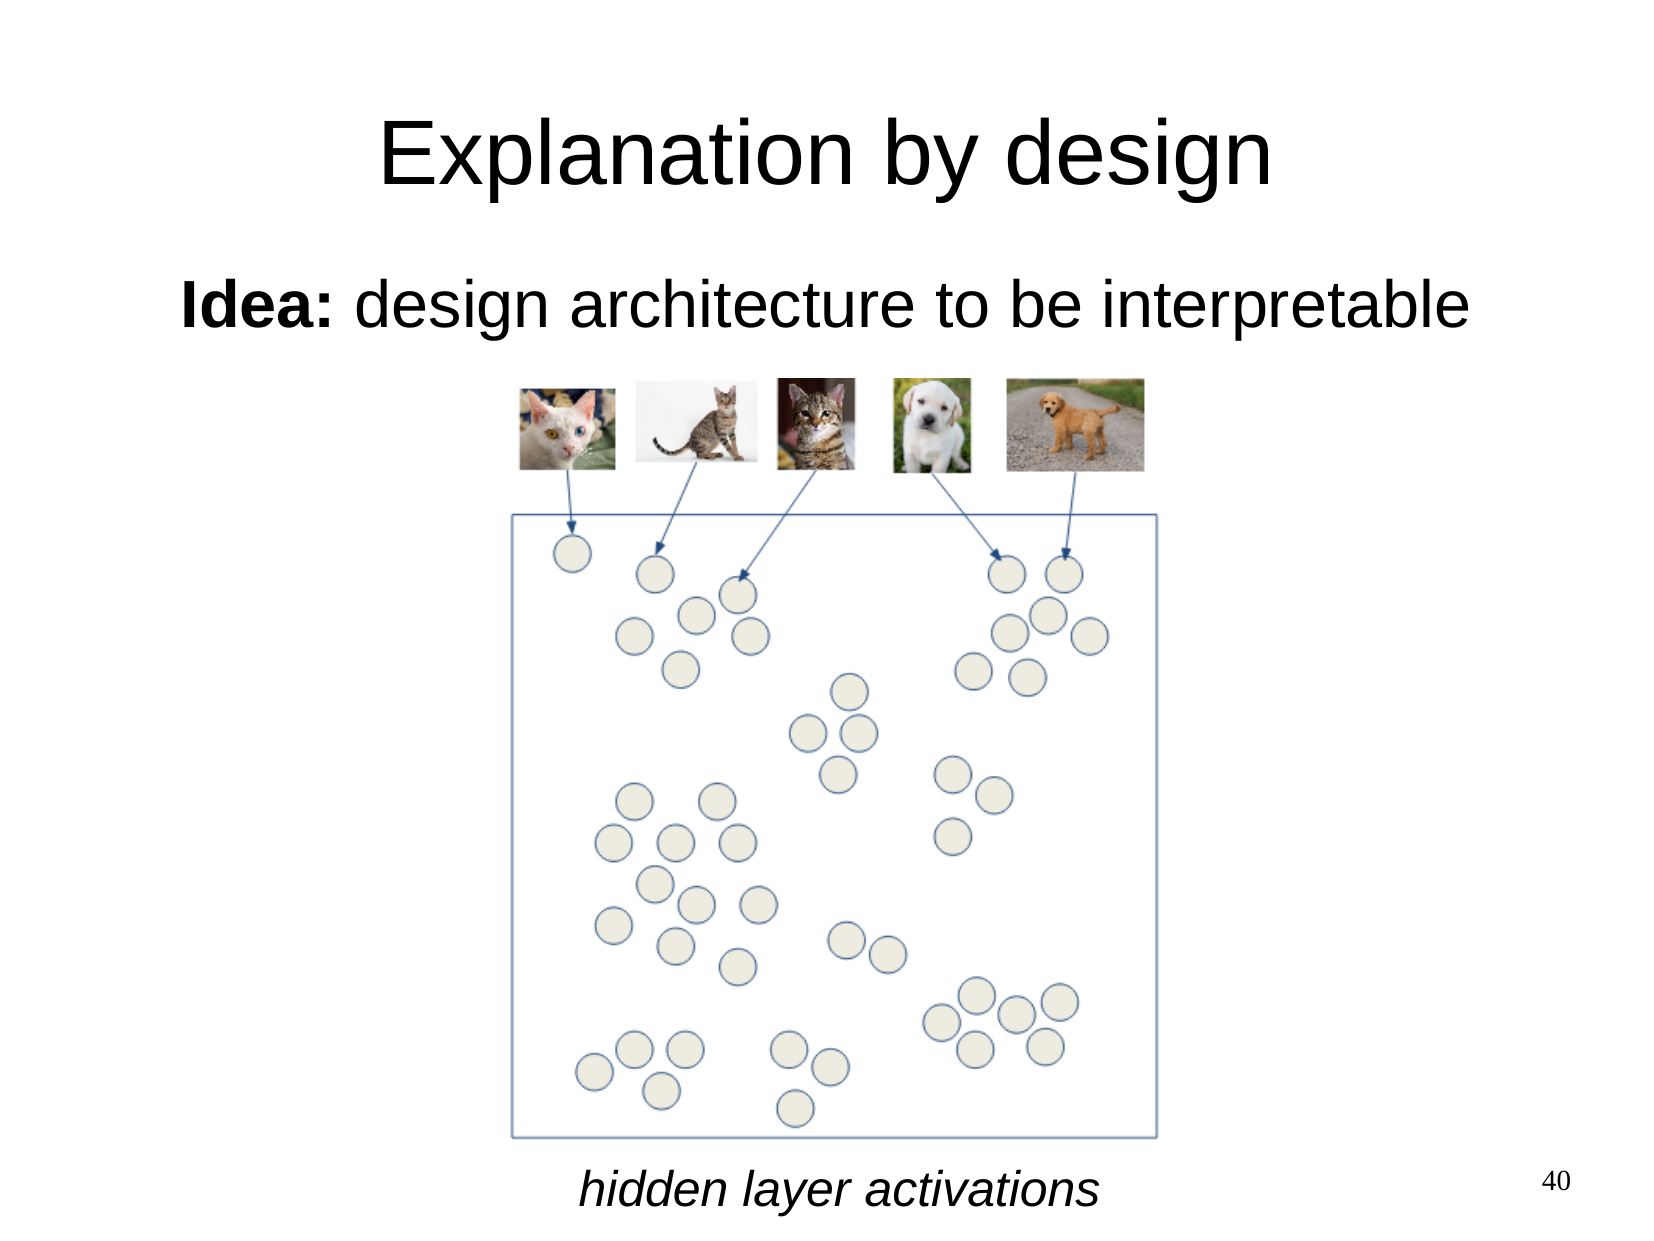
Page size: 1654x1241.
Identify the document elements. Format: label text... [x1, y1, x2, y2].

text_box hidden layer activations [412, 1114, 1268, 1241]
subtitle Idea: design architecture to be interpretable [82, 254, 1571, 355]
title Explanation by design [82, 49, 1571, 254]
picture [503, 378, 1165, 1144]
